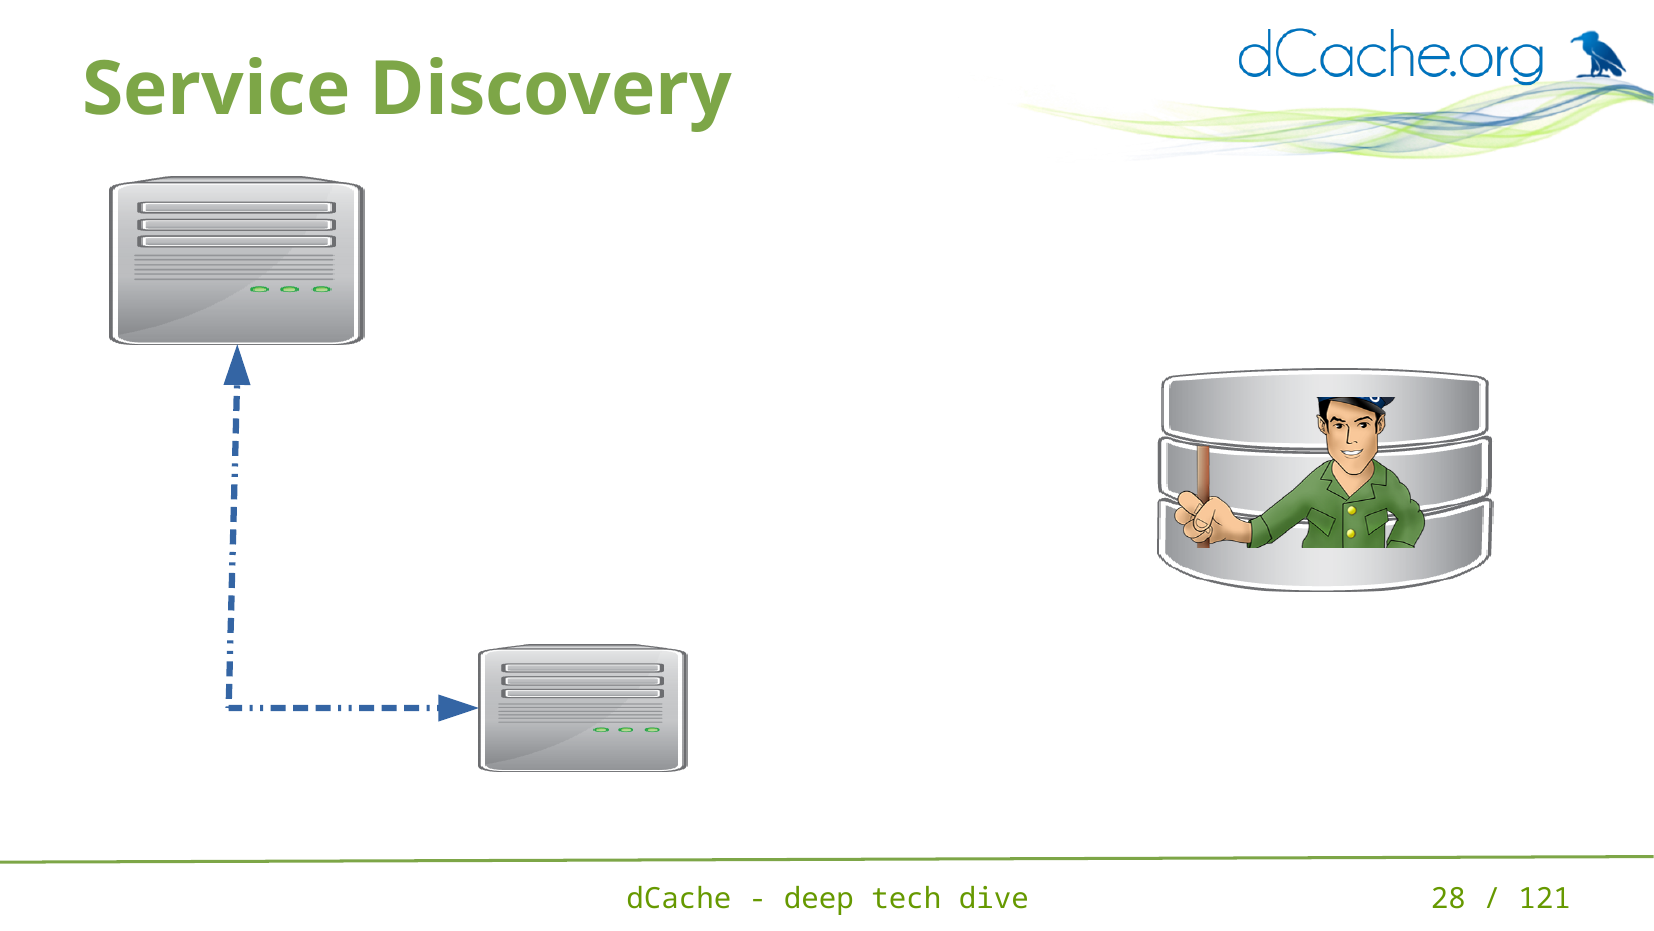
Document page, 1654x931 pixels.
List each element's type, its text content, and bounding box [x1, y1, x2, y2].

picture [478, 644, 688, 772]
picture [109, 176, 365, 345]
title Service Discovery [82, 40, 1605, 131]
picture [1157, 368, 1494, 592]
picture [956, 16, 1654, 169]
